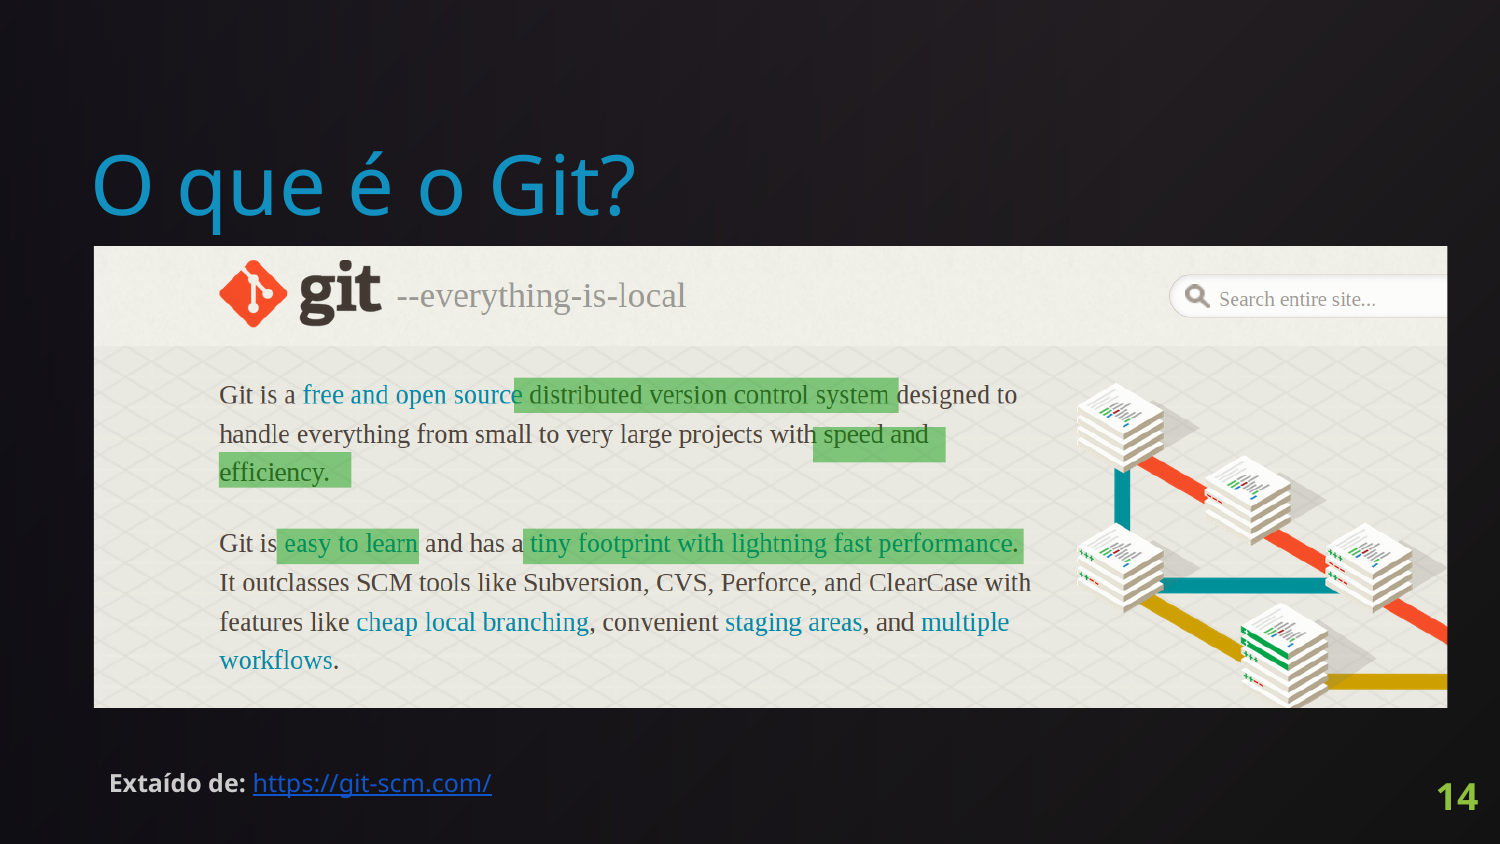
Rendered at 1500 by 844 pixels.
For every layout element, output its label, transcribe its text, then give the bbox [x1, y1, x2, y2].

text_box [276, 528, 419, 565]
text_box [523, 528, 1024, 565]
picture [93, 246, 1448, 708]
text_box [813, 427, 946, 463]
text_box [218, 452, 352, 488]
slide_number <number> [1407, 752, 1494, 844]
text_box [514, 377, 899, 413]
text_box Extaído de: https://git-scm.com/ [93, 752, 1057, 823]
title O que é o Git? [75, 71, 1140, 247]
